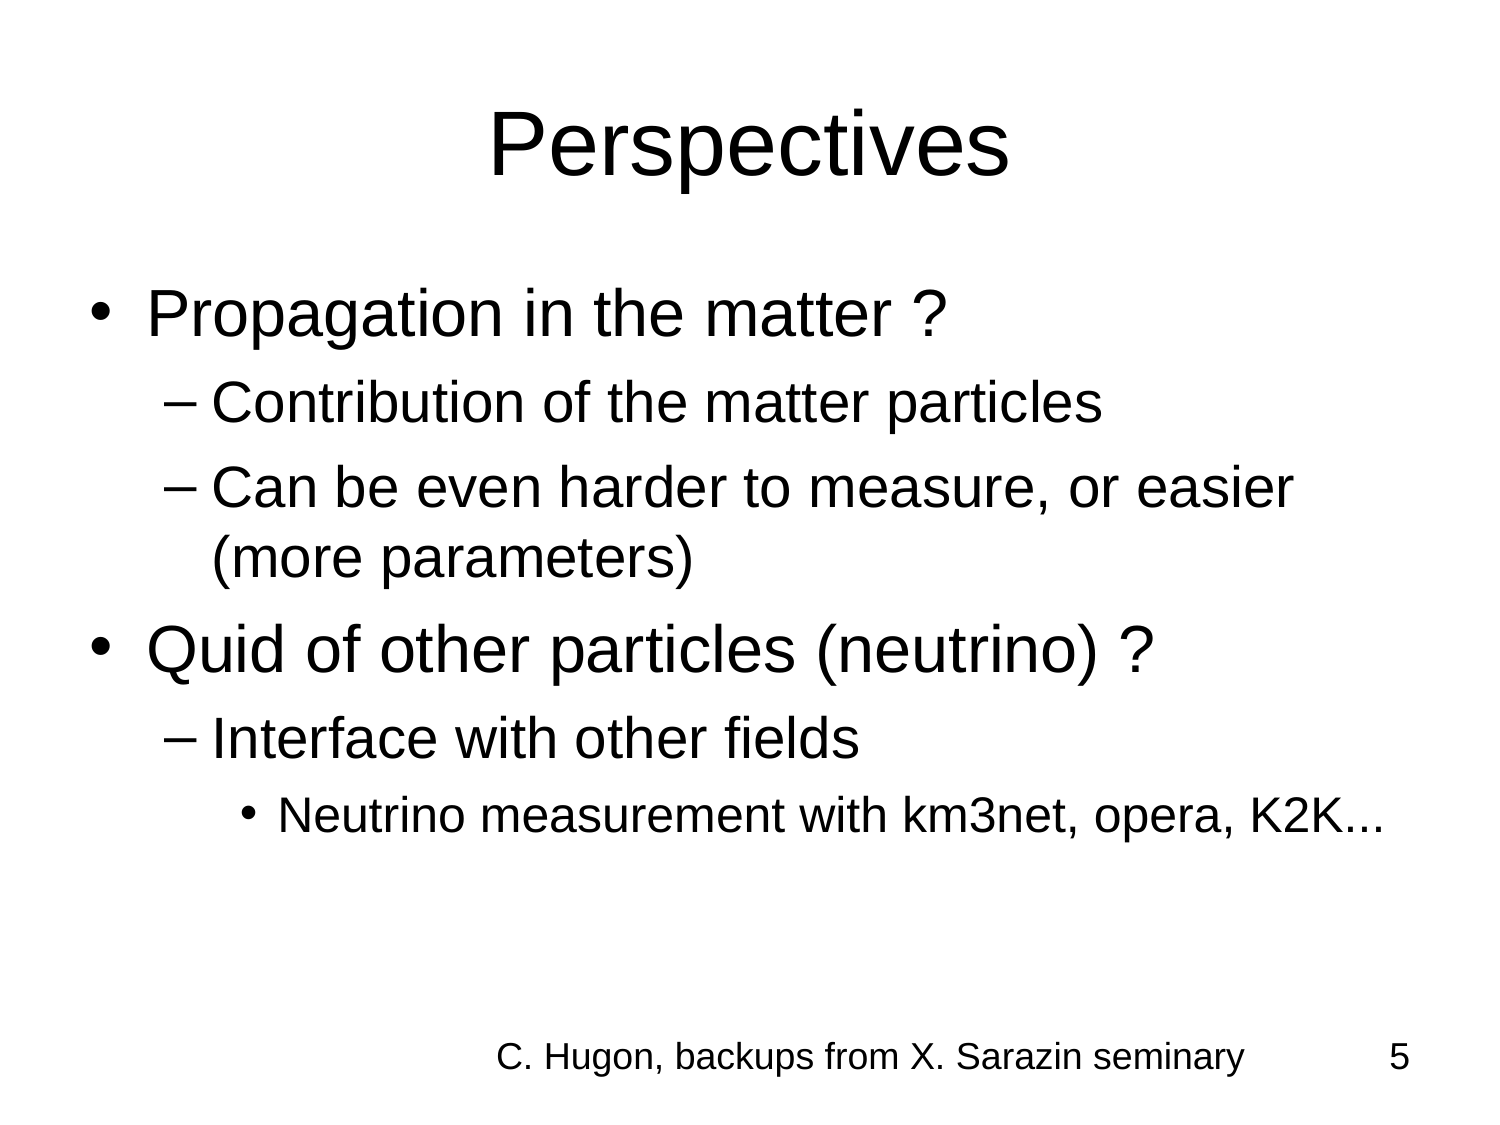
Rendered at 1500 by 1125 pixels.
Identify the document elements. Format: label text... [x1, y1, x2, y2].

list Propagation in the matter ? Contribution of the matter particles Can be even harder to measure, or easier (more parameters) Quid of other particles (neutrino) ? Interface with other fields Neutrino measurement with km3net, opera, K2K... [75, 262, 1426, 1005]
title Perspectives [75, 45, 1426, 233]
